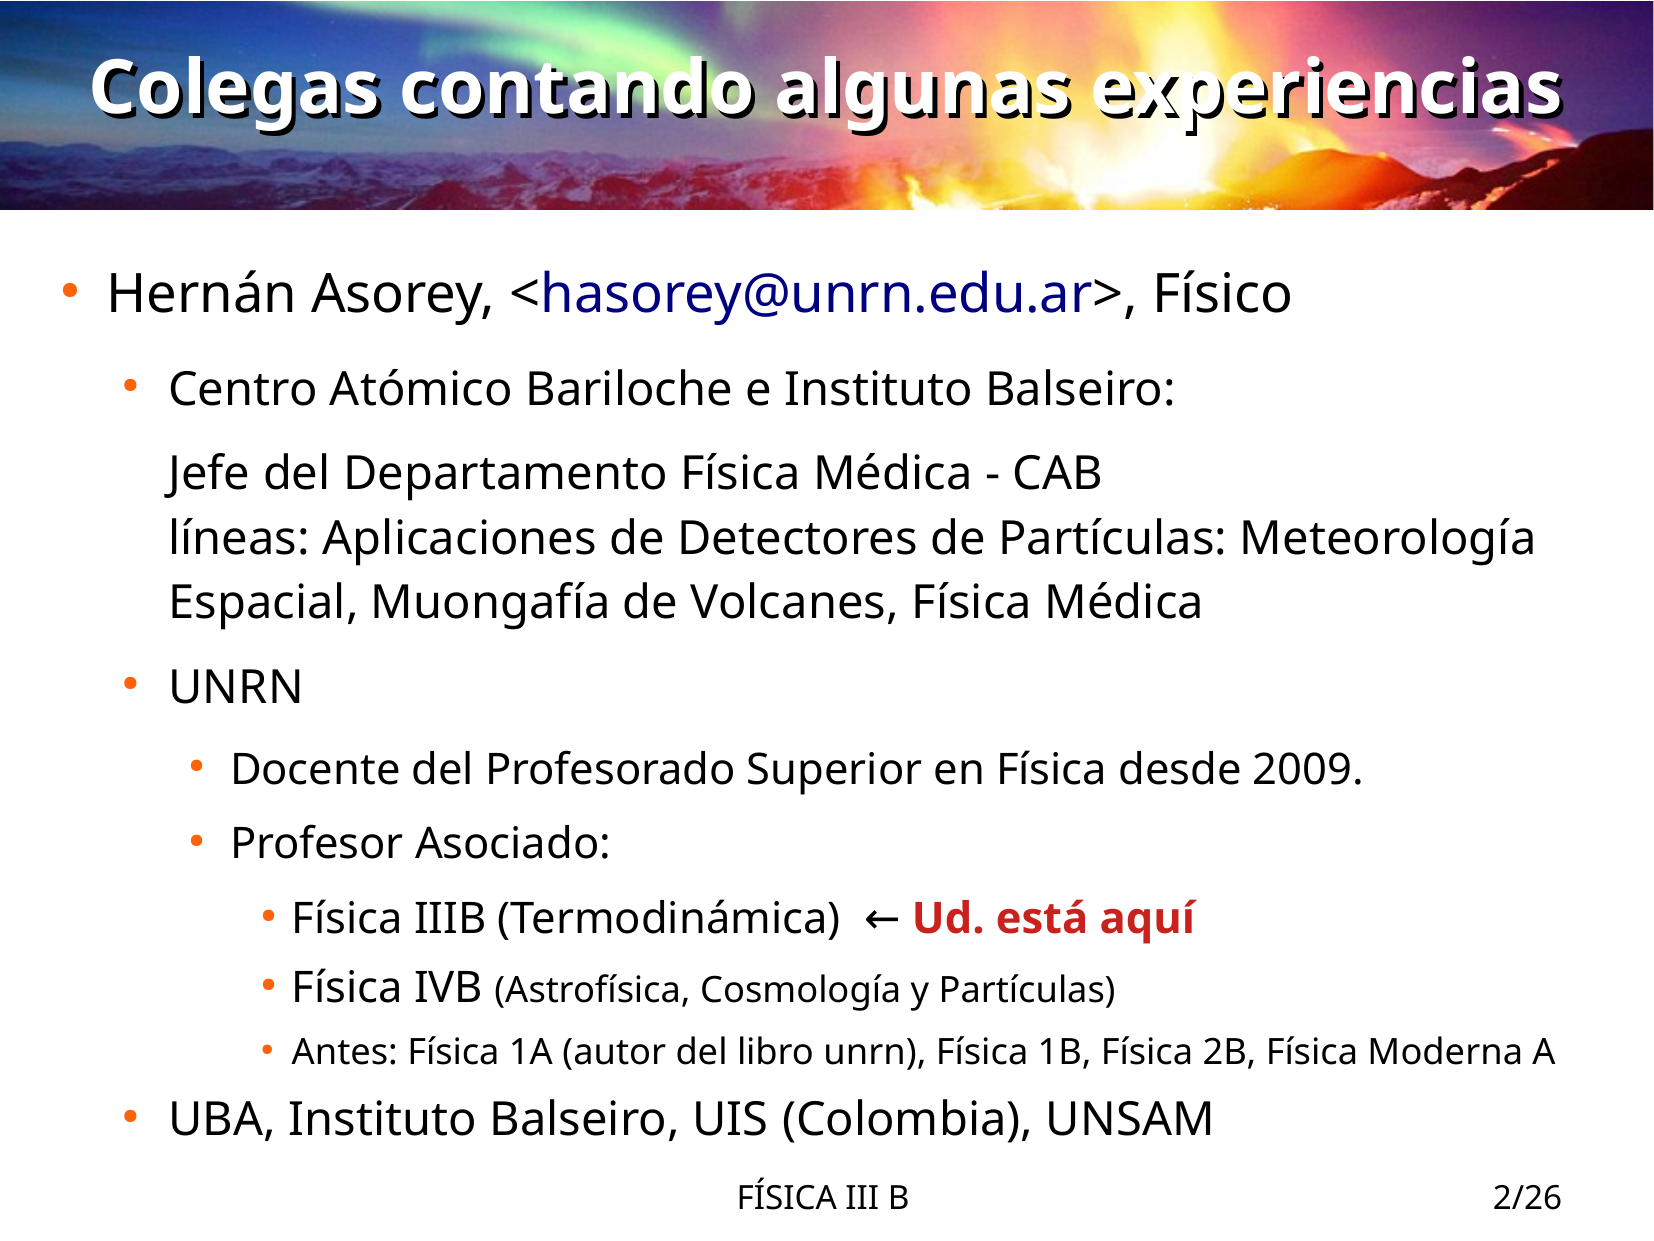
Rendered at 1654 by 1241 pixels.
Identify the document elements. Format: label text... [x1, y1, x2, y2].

picture [0, 1, 1654, 210]
title Colegas contando algunas experiencias [75, 0, 1564, 173]
list Hernán Asorey, <hasorey@unrn.edu.ar>, Físico Centro Atómico Bariloche e Instituto Balseiro: Jefe del Departamento Física Médica - CAB líneas: Aplicaciones de Detectores de Partículas: Meteorología Espacial, Muongafía de Volcanes, Física Médica UNRN Docente del Profesorado Superior en Física desde 2009. Profesor Asociado: Física IIIB (Termodinámica) ← Ud. está aquí Física IVB (Astrofísica, Cosmología y Partículas) Antes: Física 1A (autor del libro unrn), Física 1B, Física 2B, Física Moderna A UBA, Instituto Balseiro, UIS (Colombia), UNSAM [45, 255, 1606, 1156]
